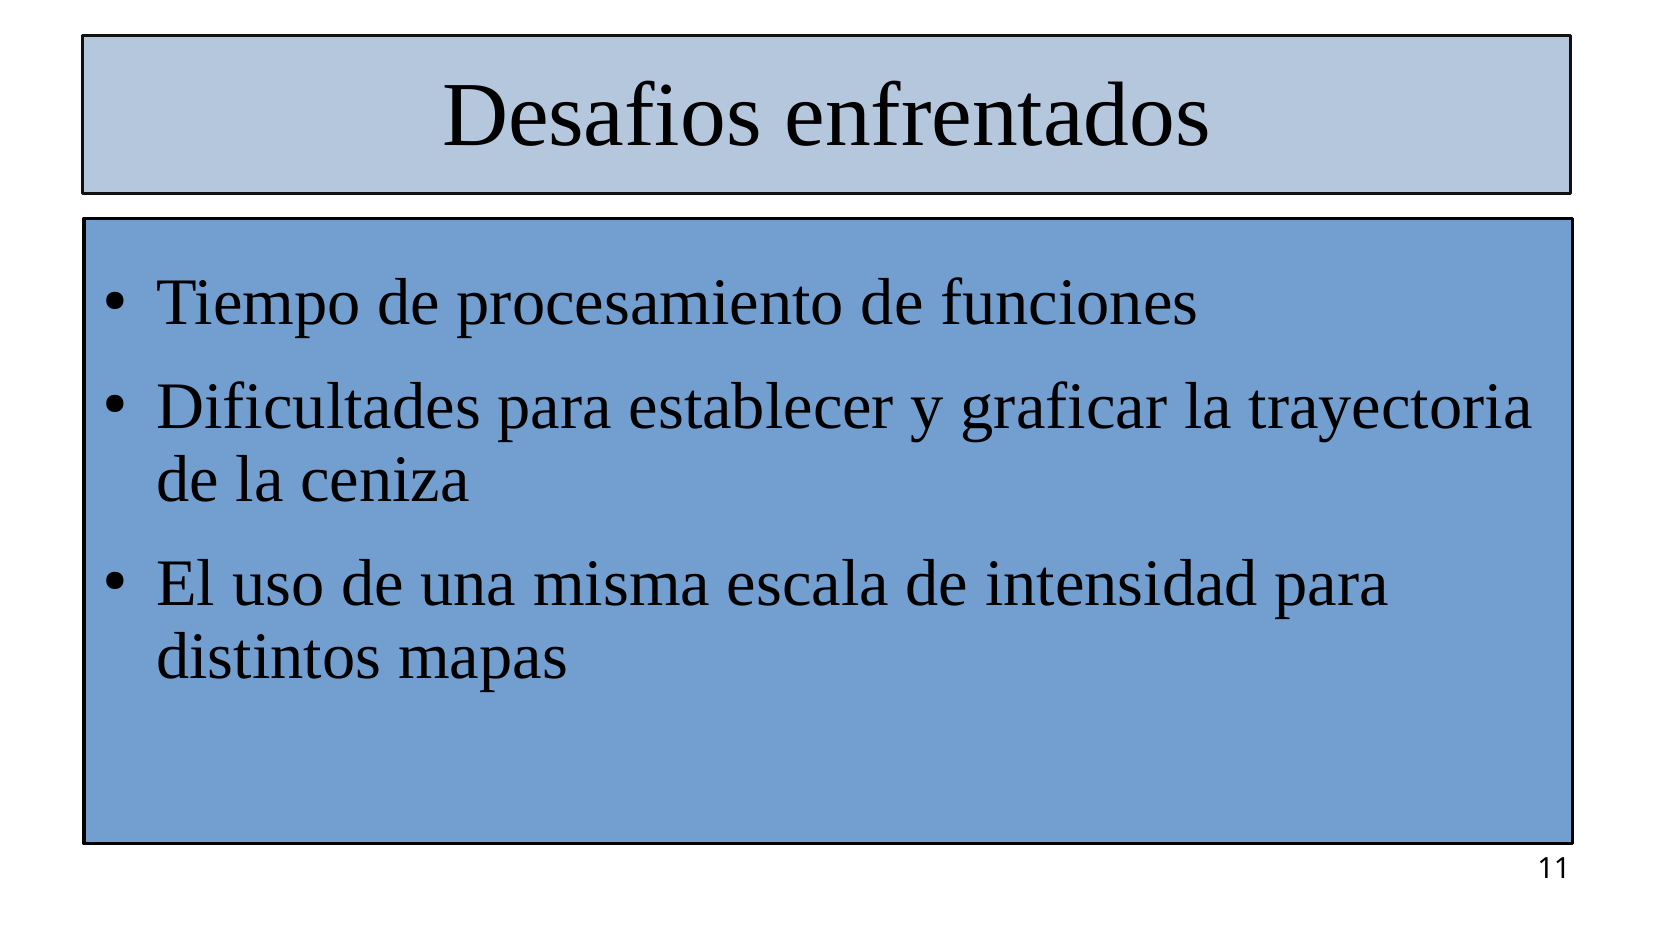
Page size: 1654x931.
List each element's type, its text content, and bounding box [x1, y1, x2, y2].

list Tiempo de procesamiento de funciones Dificultades para establecer y graficar la trayectoria de la ceniza El uso de una misma escala de intensidad para distintos mapas [83, 218, 1573, 844]
title Desafios enfrentados [82, 35, 1571, 194]
